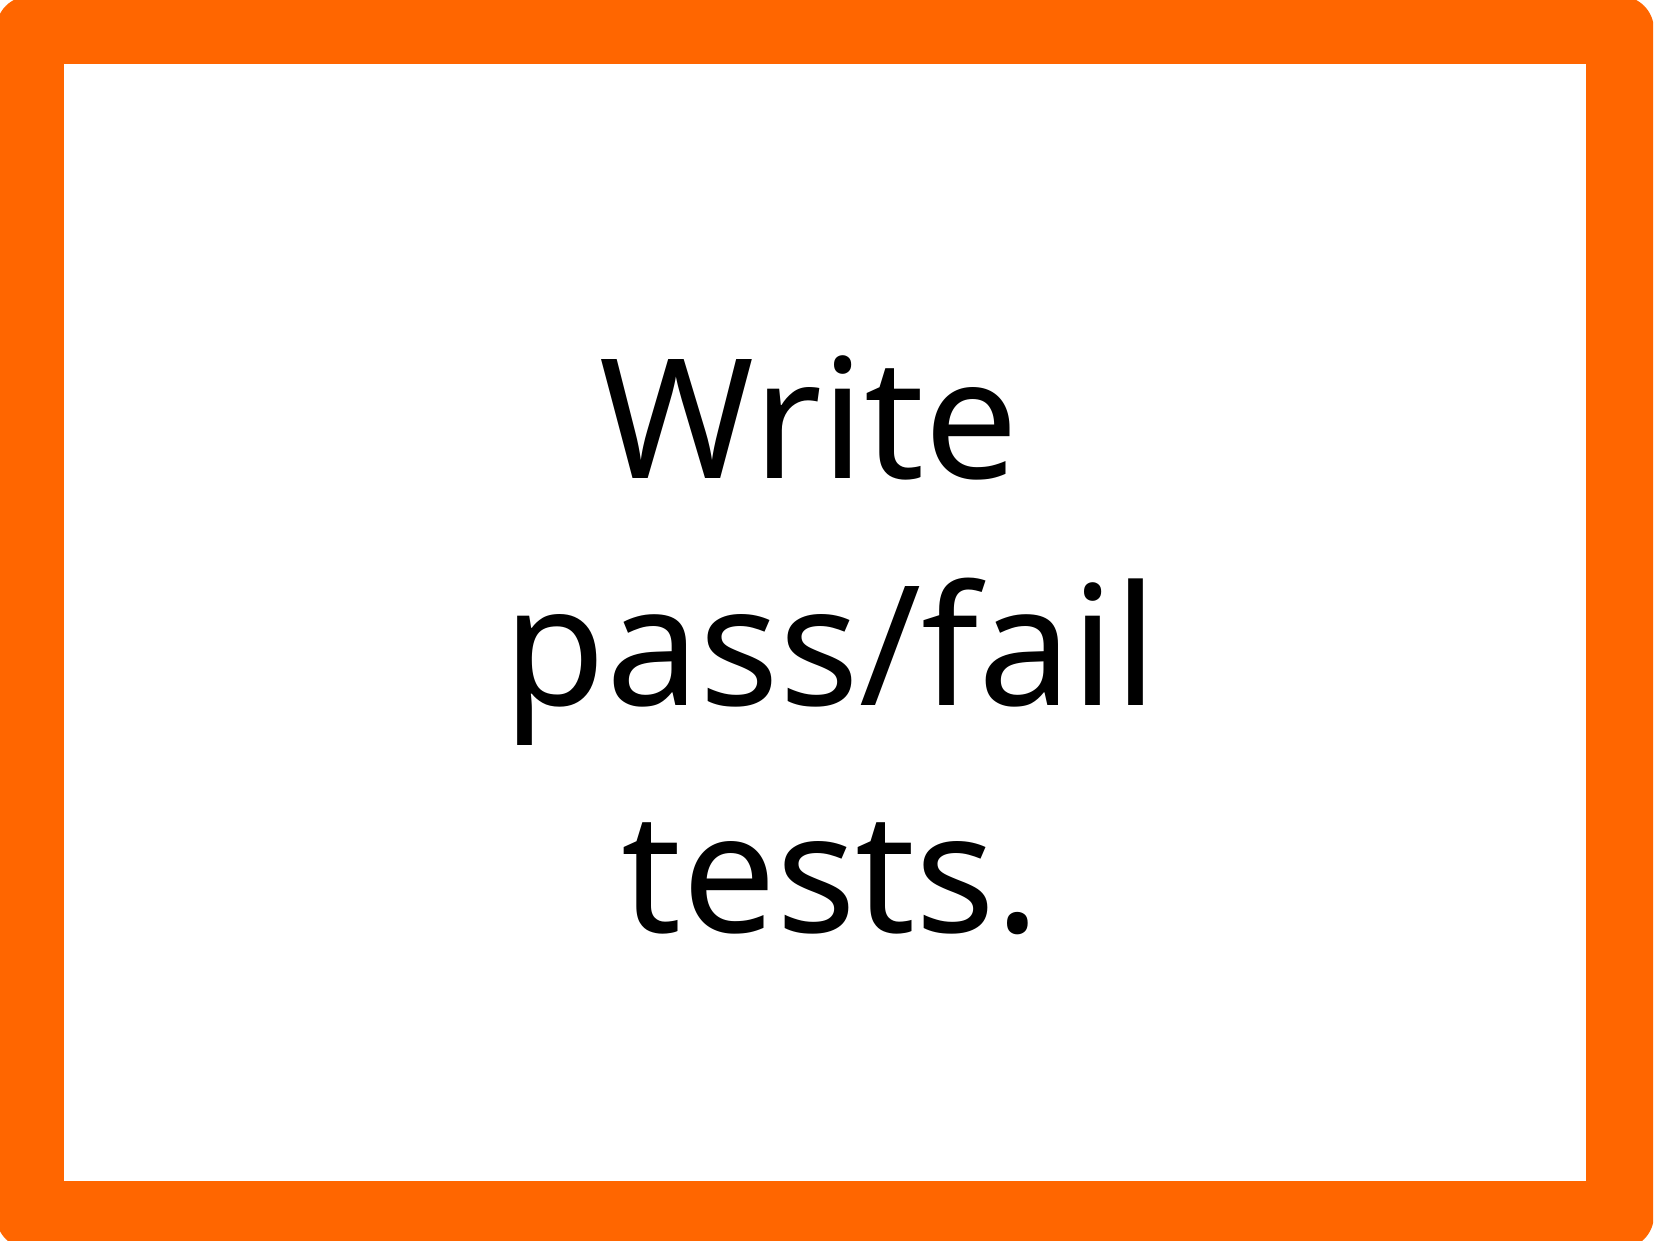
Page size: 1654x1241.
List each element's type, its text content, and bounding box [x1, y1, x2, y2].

title Write pass/fail tests. [87, 270, 1576, 1012]
